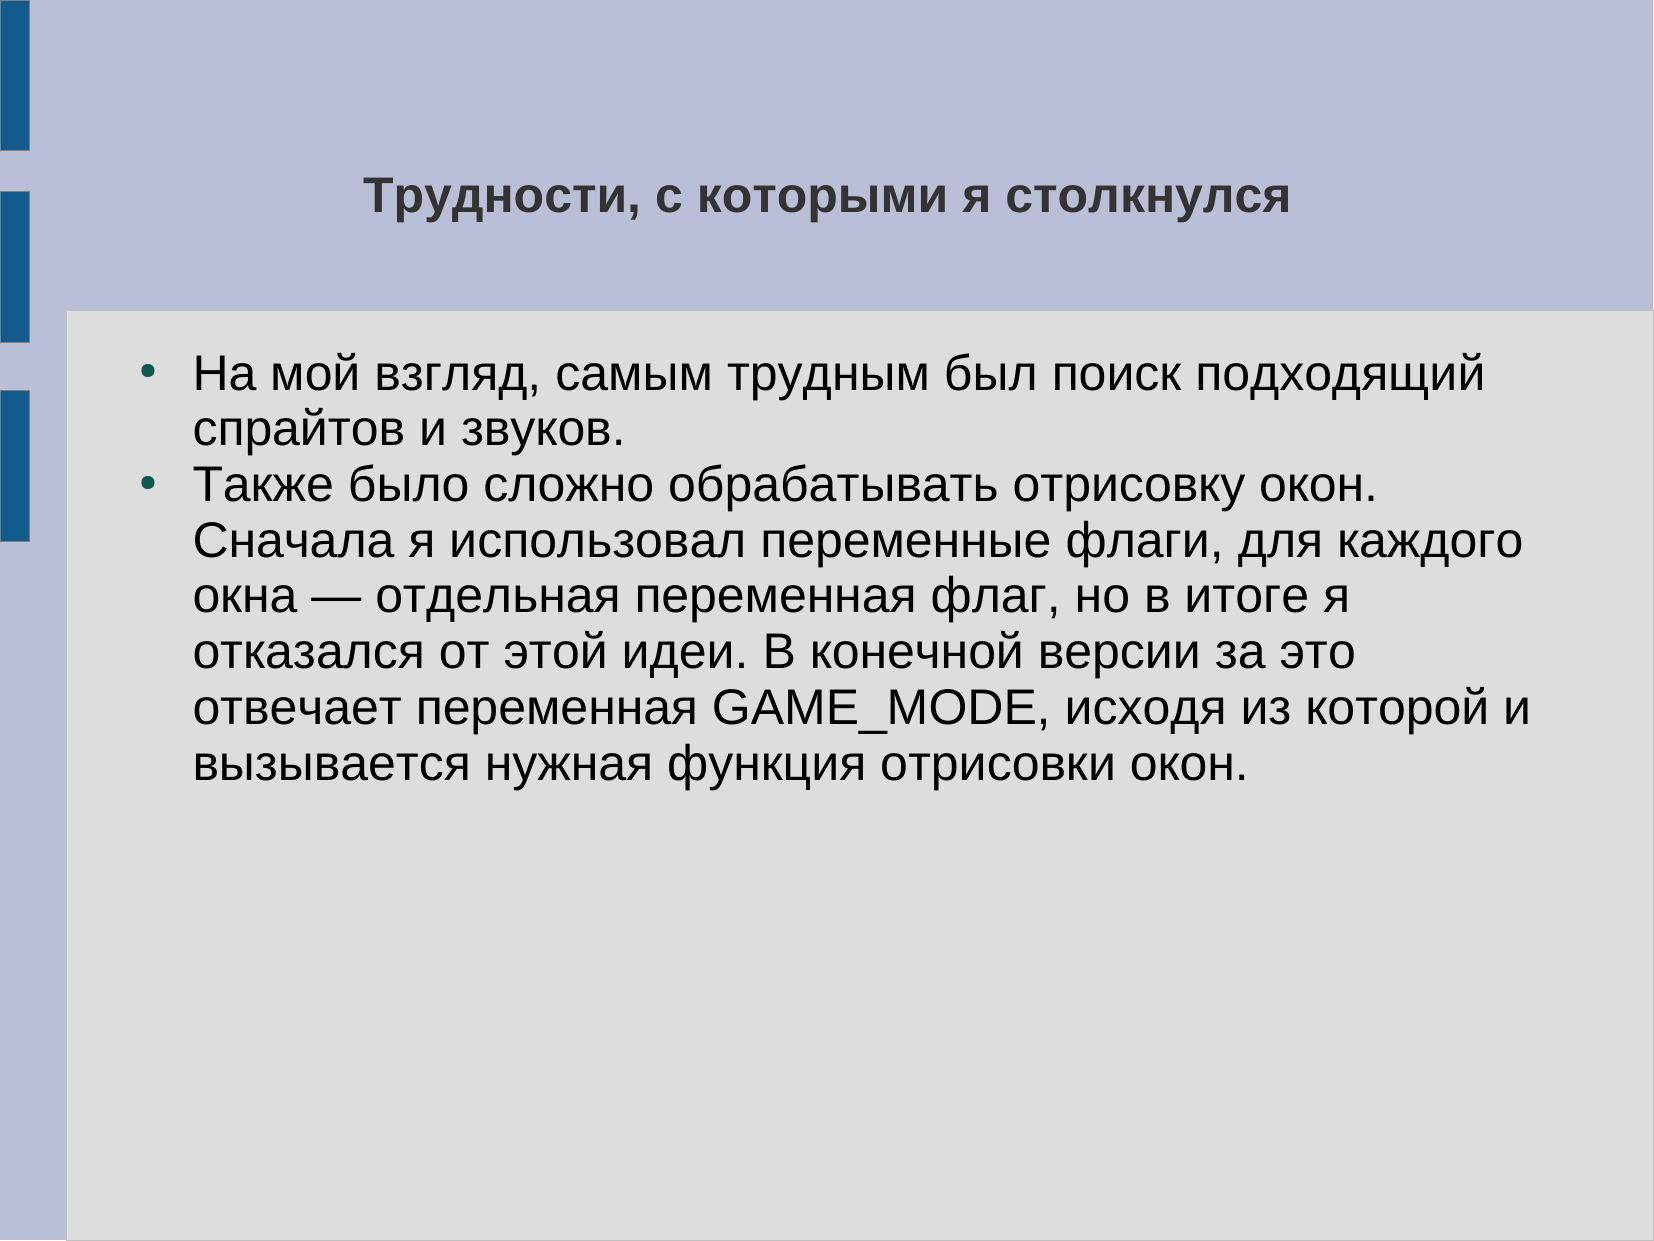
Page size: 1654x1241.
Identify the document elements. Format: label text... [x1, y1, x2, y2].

title Трудности, с которыми я столкнулся [121, 91, 1534, 299]
list На мой взгляд, самым трудным был поиск подходящий спрайтов и звуков. Также было сложно обрабатывать отрисовку окон. Сначала я использовал переменные флаги, для каждого окна — отдельная переменная флаг, но в итоге я отказался от этой идеи. В конечной версии за это отвечает переменная GAME_MODE, исходя из которой и вызывается нужная функция отрисовки окон. [121, 344, 1534, 1127]
